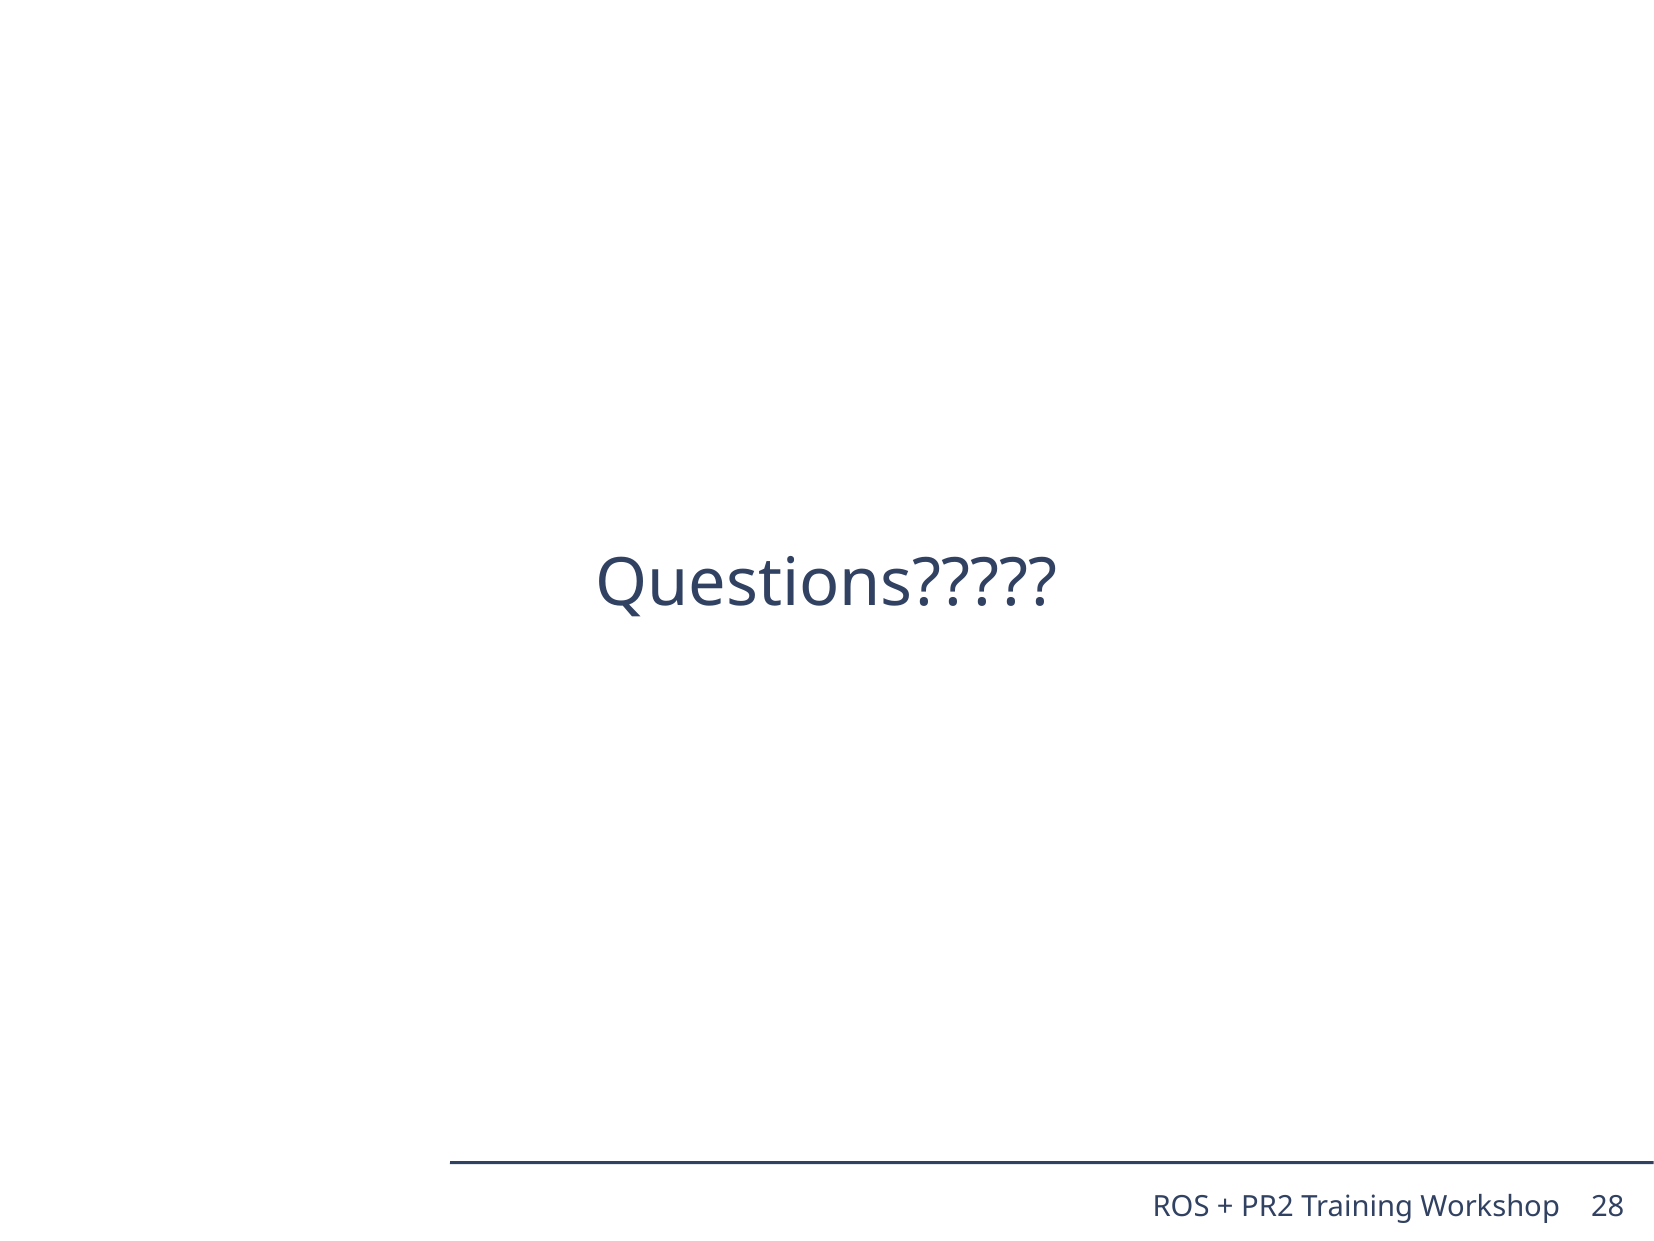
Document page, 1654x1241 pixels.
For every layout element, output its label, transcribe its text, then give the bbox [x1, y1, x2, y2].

subtitle Questions????? [82, 56, 1571, 1102]
